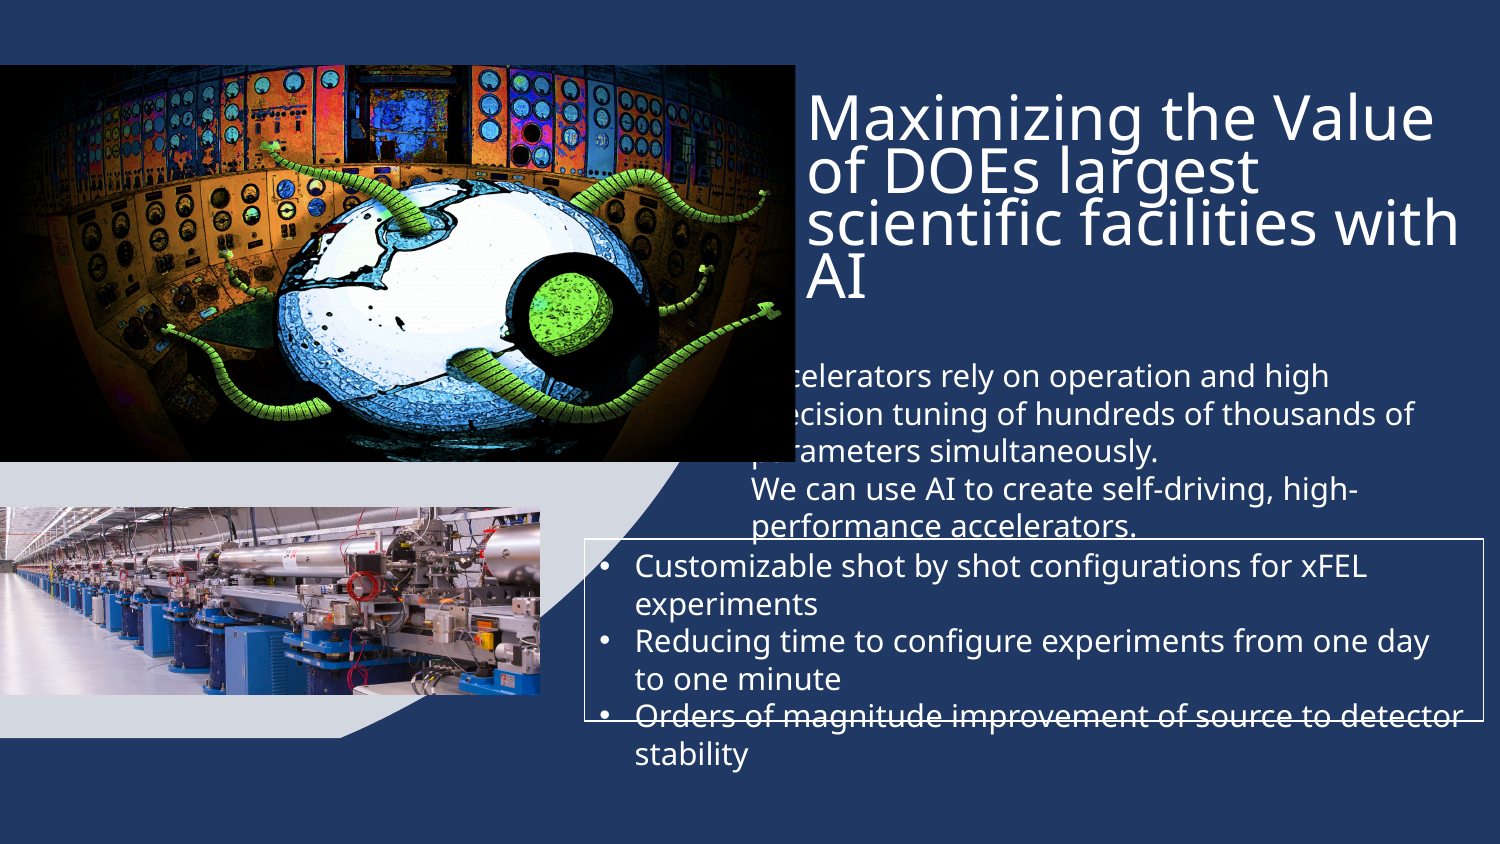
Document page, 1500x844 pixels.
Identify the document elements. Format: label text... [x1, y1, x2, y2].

picture [0, 507, 540, 695]
picture [0, 65, 796, 462]
text_box [0, 462, 680, 618]
text_box Accelerators rely on operation and high precision tuning of hundreds of thousands of parameters simultaneously. We can use AI to create self-driving, high-performance accelerators. [735, 349, 1464, 503]
text_box [0, 695, 428, 739]
text_box Maximizing the Value of DOEs largest scientific facilities with AI [796, 132, 1486, 315]
text_box Customizable shot by shot configurations for xFEL experiments Reducing time to configure experiments from one day to one minute Orders of magnitude improvement of source to detector stability [584, 539, 1484, 721]
